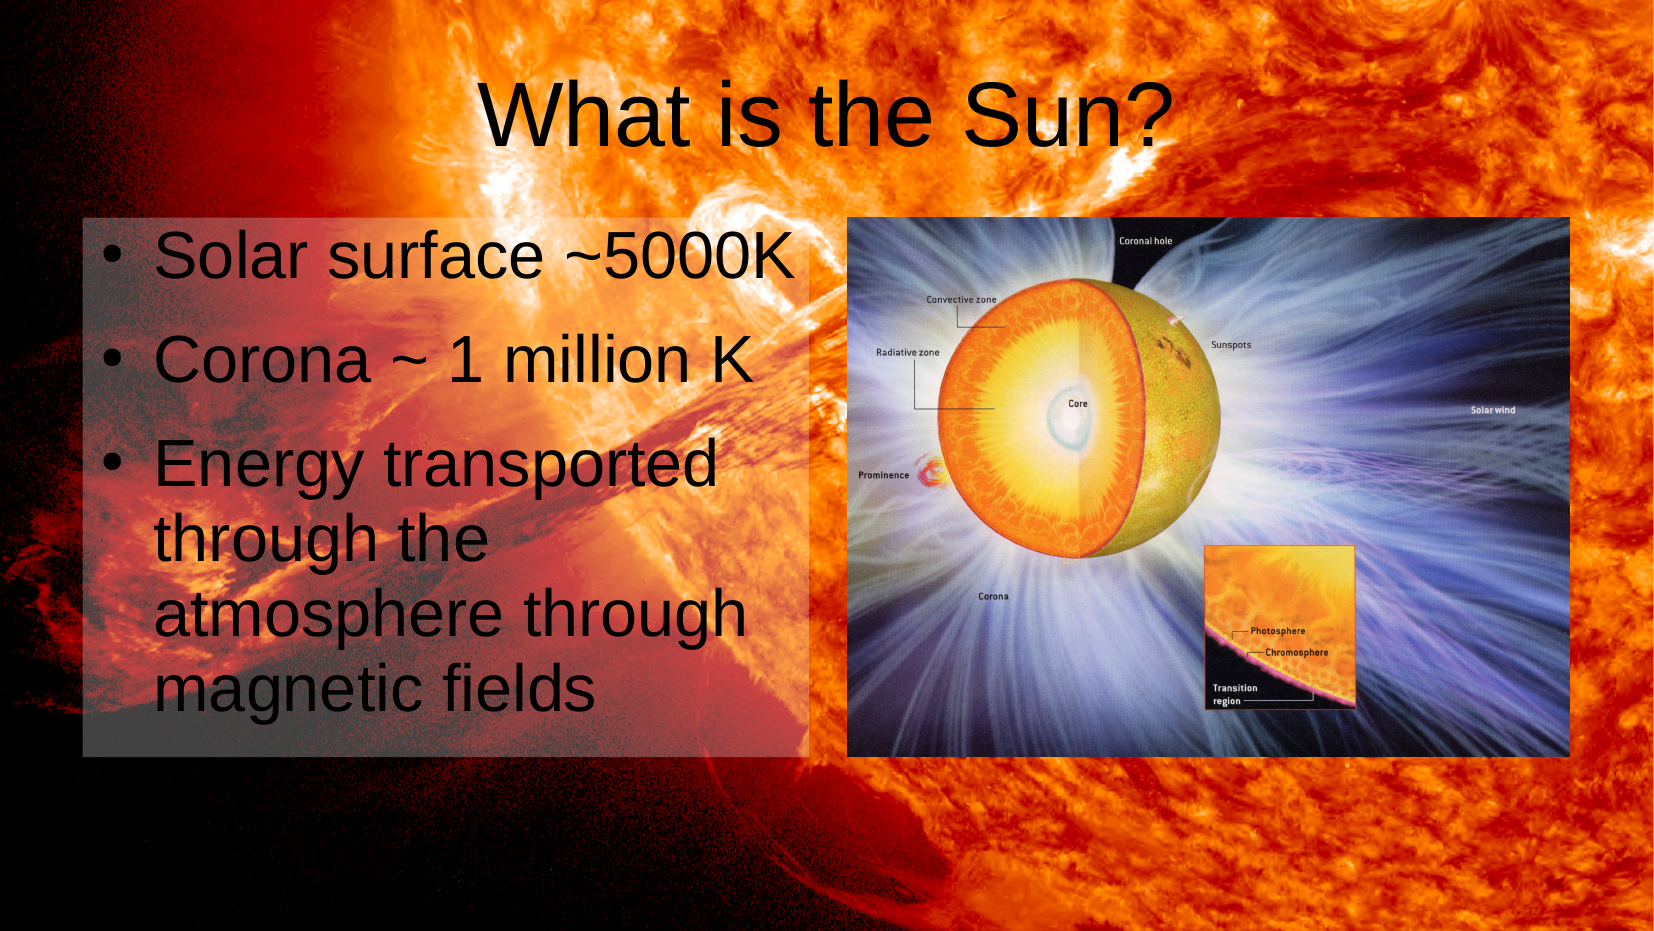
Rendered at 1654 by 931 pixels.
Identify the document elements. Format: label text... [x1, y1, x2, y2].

list Solar surface ~5000K Corona ~ 1 million K Energy transported through the atmosphere through magnetic fields [82, 217, 809, 758]
title What is the Sun? [82, 37, 1571, 193]
picture [0, 0, 1654, 931]
